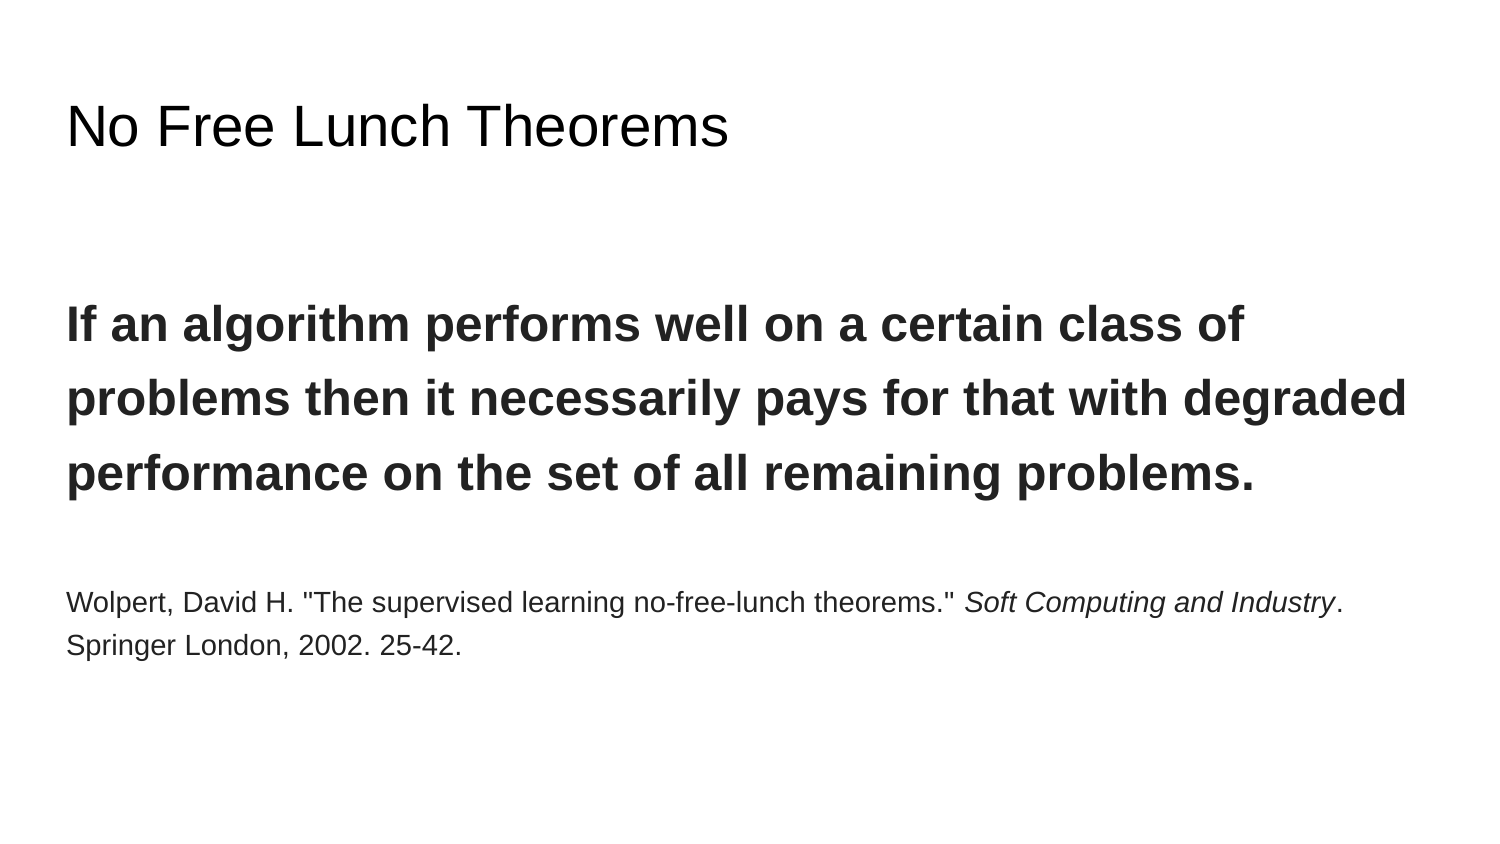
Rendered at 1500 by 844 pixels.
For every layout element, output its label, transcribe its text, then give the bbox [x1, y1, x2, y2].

title No Free Lunch Theorems [51, 72, 1449, 167]
list If an algorithm performs well on a certain class of problems then it necessarily pays for that with degraded performance on the set of all remaining problems. Wolpert, David H. "The supervised learning no-free-lunch theorems." Soft Computing and Industry. Springer London, 2002. 25-42. [51, 189, 1449, 750]
